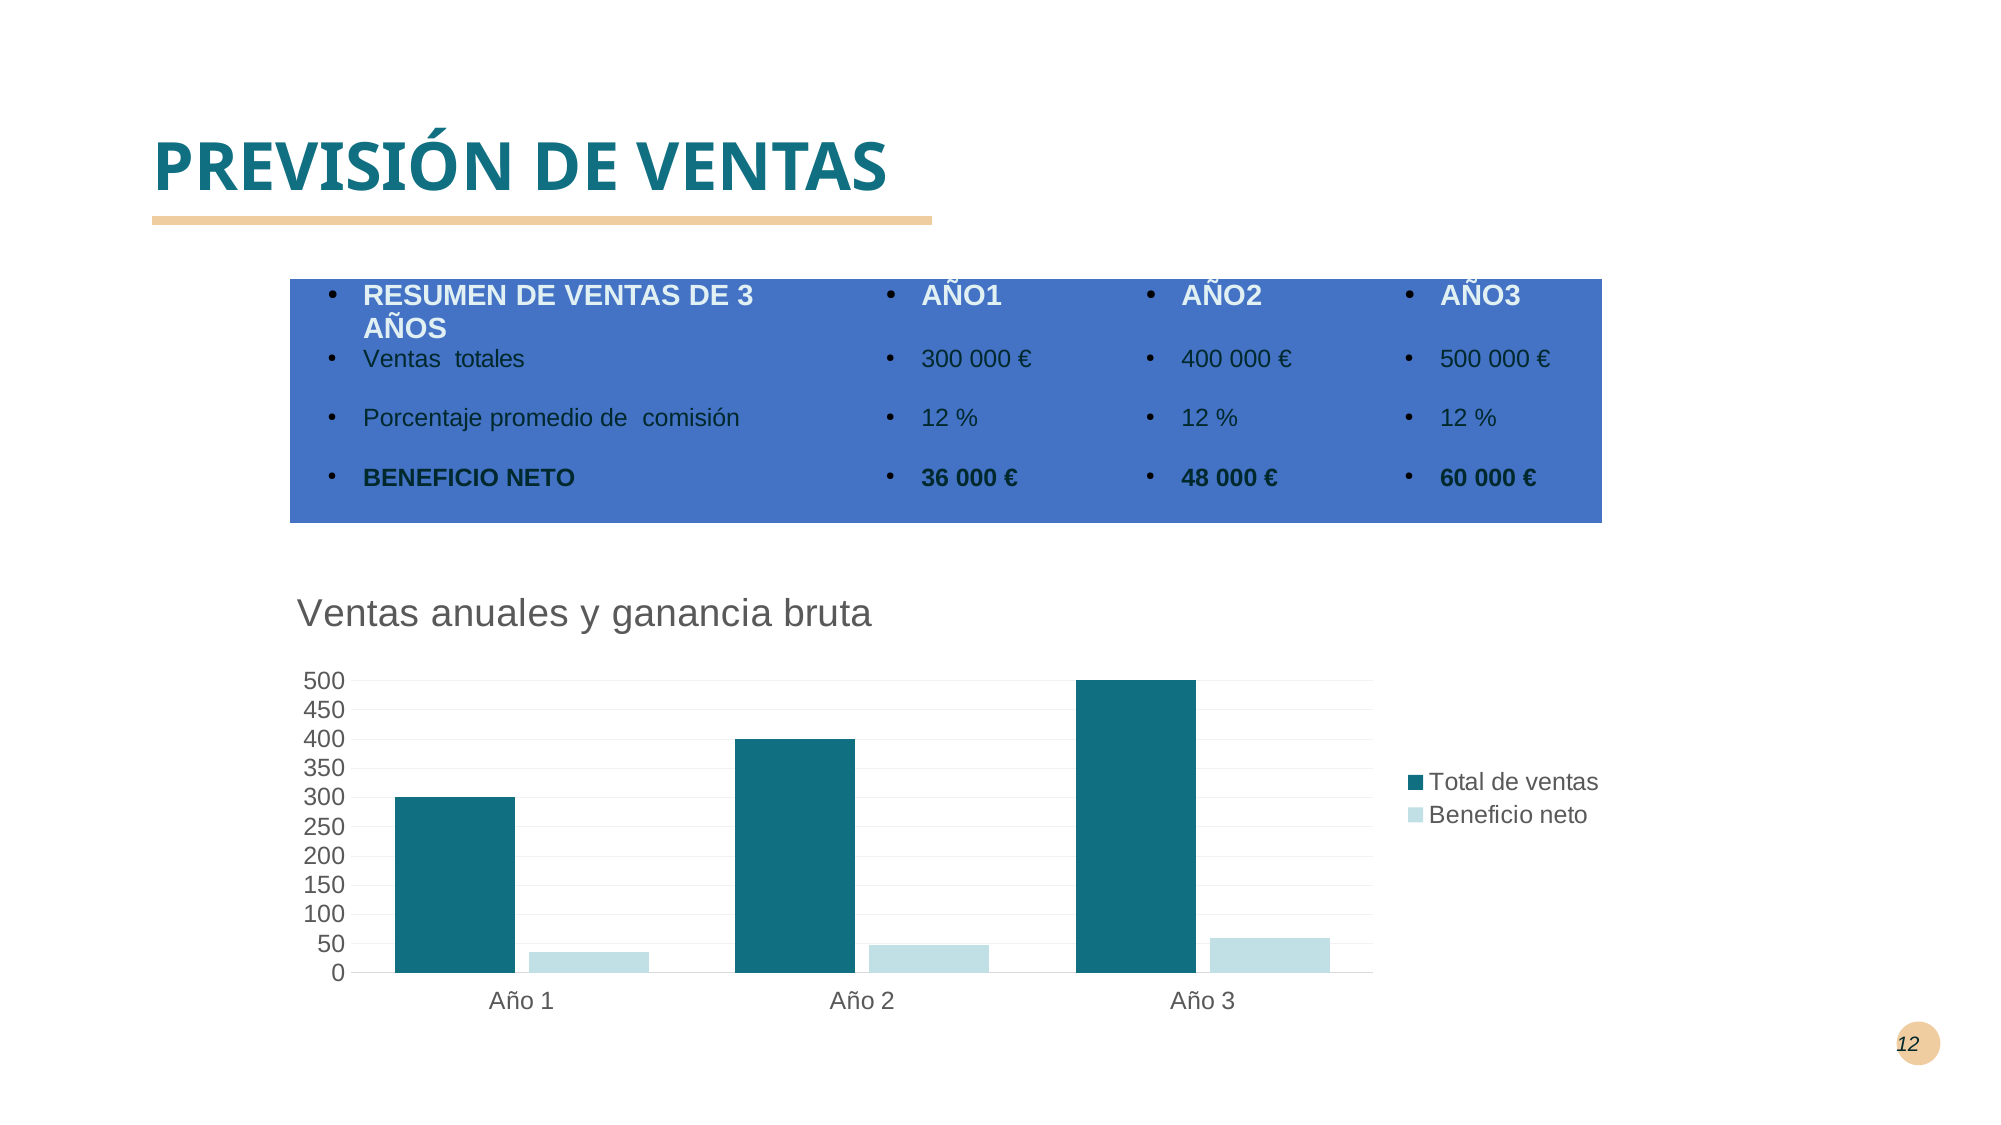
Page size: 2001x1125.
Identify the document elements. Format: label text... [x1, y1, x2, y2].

chart [276, 574, 1621, 1024]
table_cell 500 000 € [1344, 345, 1602, 404]
table_cell BENEFICIO NETO [290, 463, 828, 523]
table_cell 60 000 € [1344, 463, 1602, 523]
table_header AÑO1 [828, 279, 1086, 345]
text_box 7 [1881, 1012, 1940, 1073]
table_cell Ventas totales [290, 345, 828, 404]
table_cell 48 000 € [1086, 463, 1344, 523]
table_header RESUMEN DE VENTAS DE 3 AÑOS [290, 279, 828, 345]
table_cell 12 % [1344, 404, 1602, 463]
table_cell 400 000 € [1086, 345, 1344, 404]
table_cell 36 000 € [828, 463, 1086, 523]
table_header AÑO2 [1086, 279, 1344, 345]
table_cell Porcentaje promedio de comisión [290, 404, 828, 463]
table_header AÑO3 [1344, 279, 1602, 345]
title PREVISIÓN DE VENTAS [137, 59, 1863, 278]
table_cell 300 000 € [828, 345, 1086, 404]
table_cell 12 % [828, 404, 1086, 463]
table_cell 12 % [1086, 404, 1344, 463]
